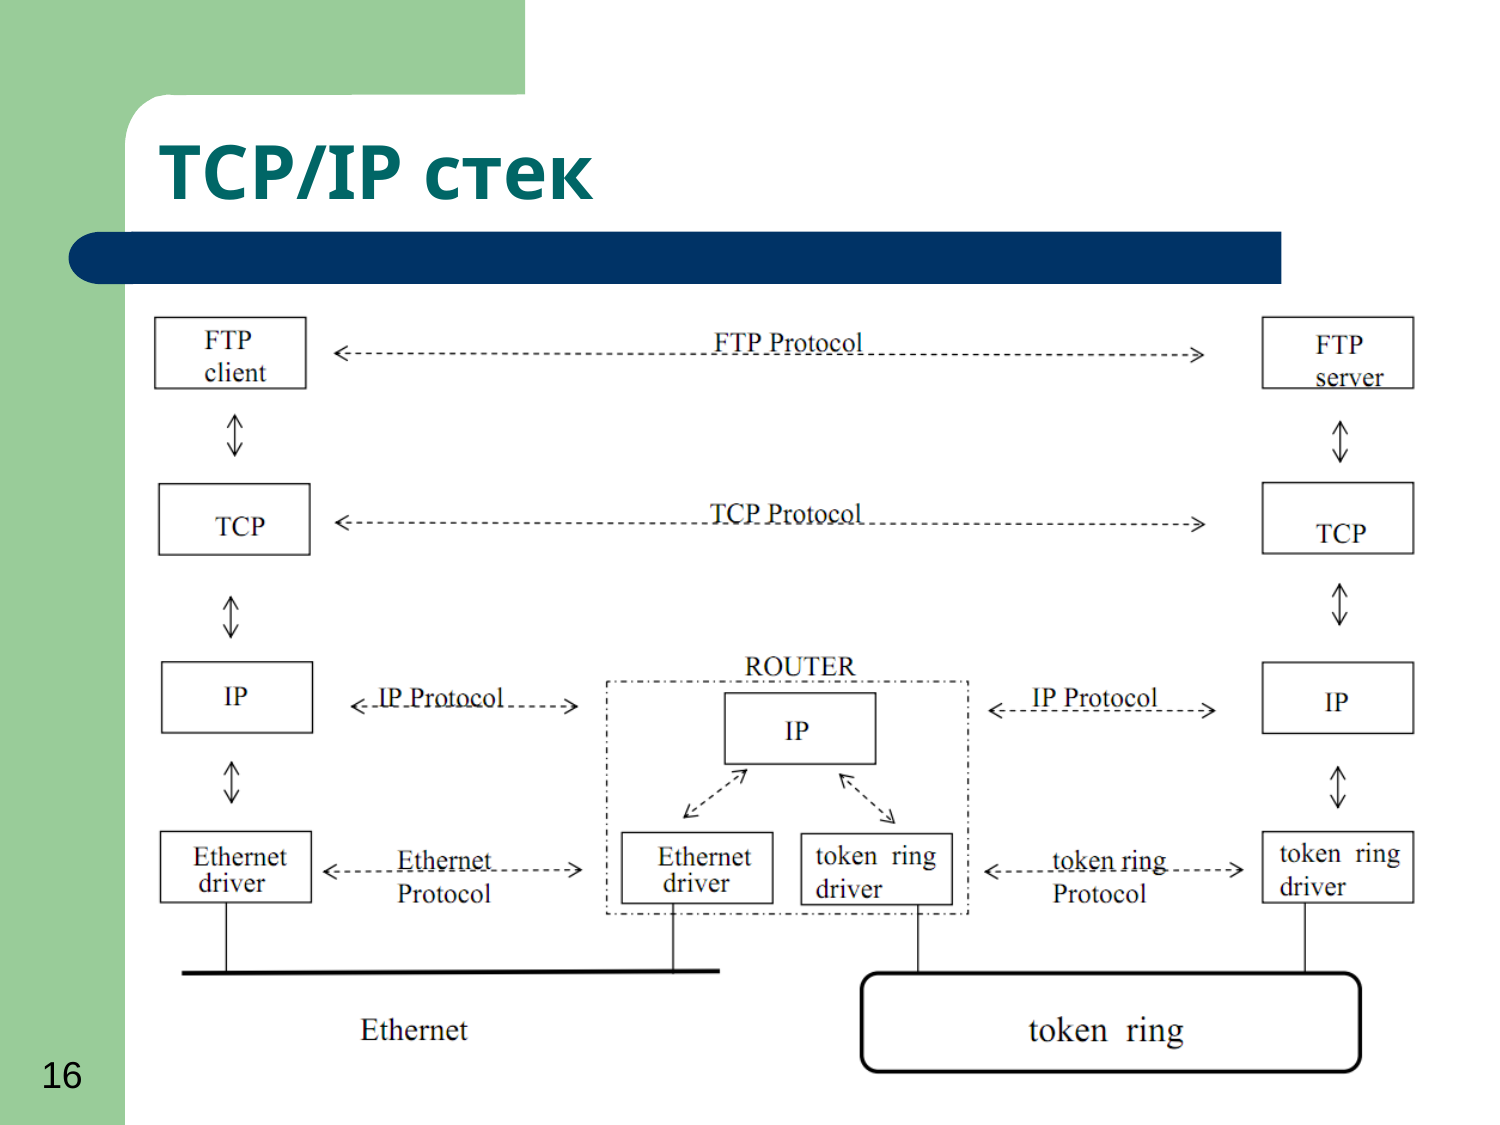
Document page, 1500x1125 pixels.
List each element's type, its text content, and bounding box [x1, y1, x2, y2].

picture [135, 293, 1471, 1125]
title TCP/IP стек [143, 109, 1427, 224]
